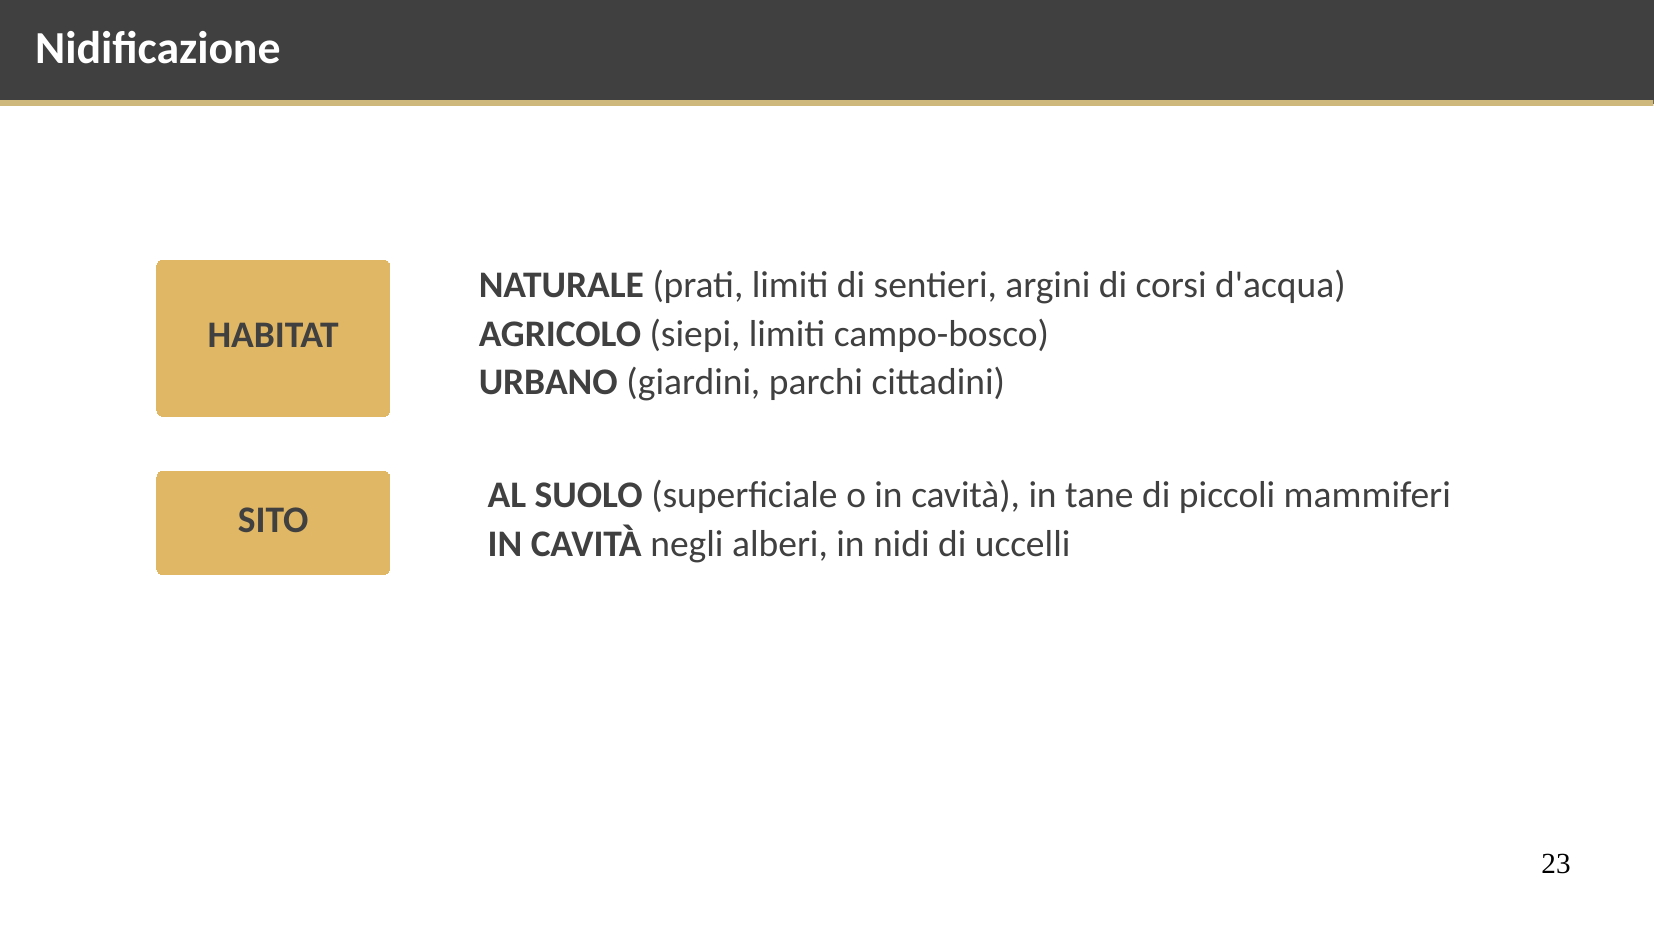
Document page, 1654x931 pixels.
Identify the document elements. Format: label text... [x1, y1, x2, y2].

text_box NATURALE (prati, limiti di sentieri, argini di corsi d'acqua) AGRICOLO (siepi, limiti campo-bosco) URBANO (giardini, parchi cittadini) [464, 261, 1364, 450]
text_box HABITAT [156, 260, 390, 417]
text_box SITO [156, 471, 390, 575]
text_box Nidificazione [0, 0, 1654, 100]
text_box AL SUOLO (superficiale o in cavità), in tane di piccoli mammiferi IN CAVITÀ negli alberi, in nidi di uccelli [472, 472, 1478, 612]
